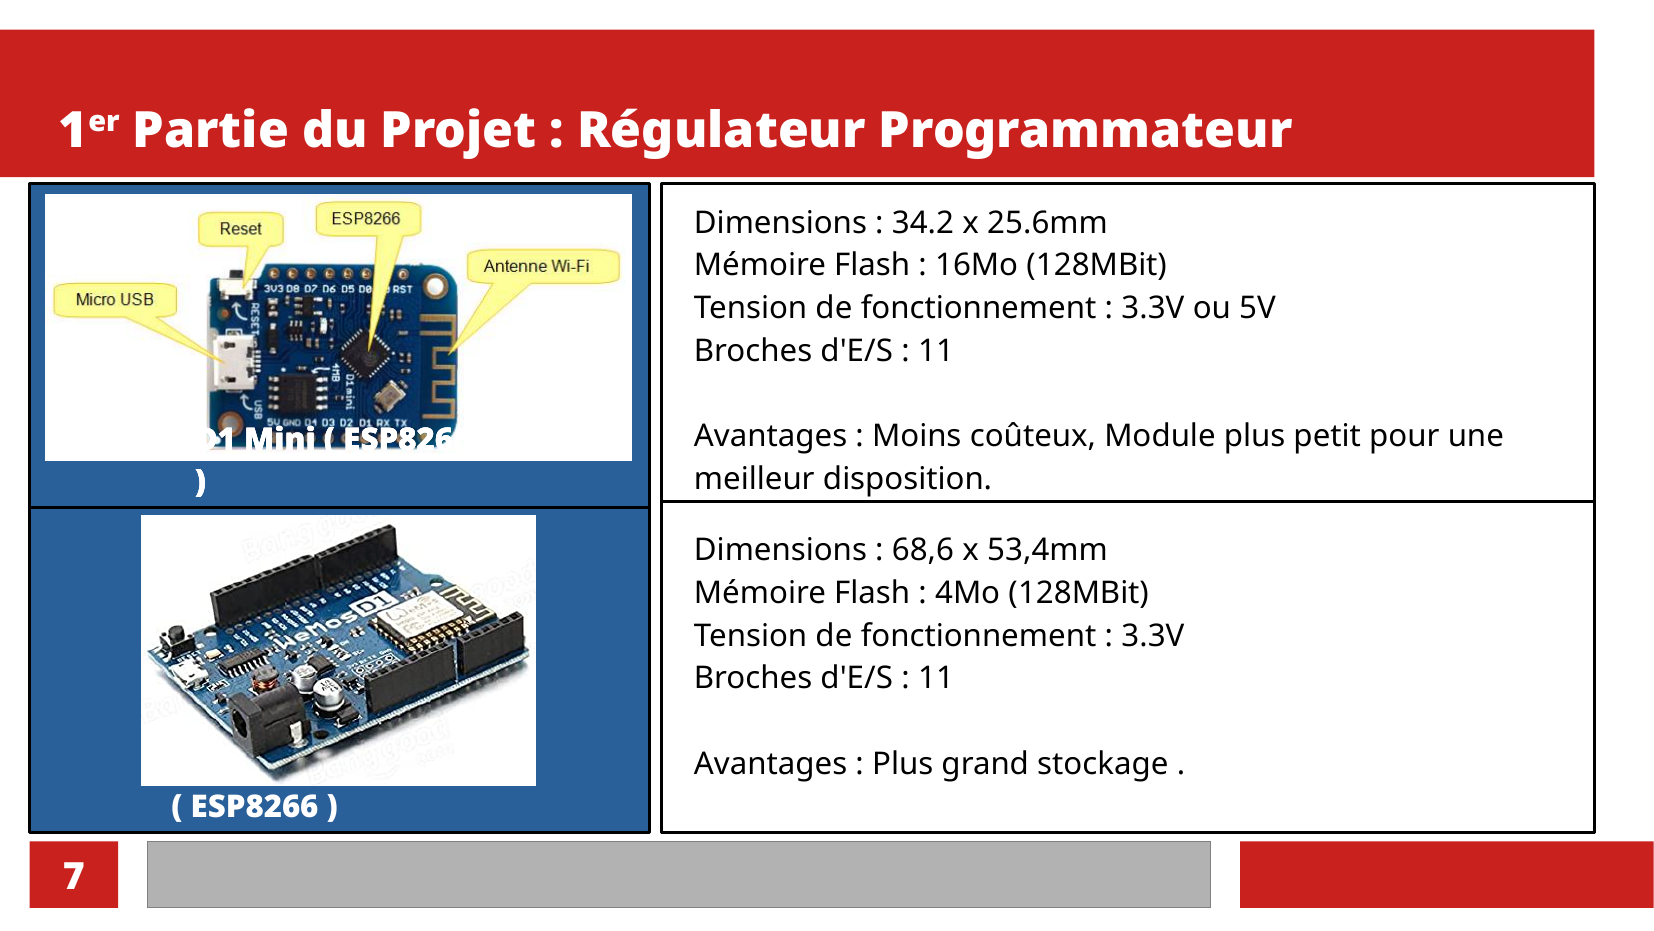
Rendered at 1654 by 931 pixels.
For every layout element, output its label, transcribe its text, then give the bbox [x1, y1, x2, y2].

picture [45, 194, 632, 461]
text_box Dimensions : 68,6 x 53,4mm Mémoire Flash : 4Mo (128MBit) Tension de fonctionnement : 3.3V Broches d'E/S : 11 Avantages : Plus grand stockage . [679, 519, 1565, 800]
title D1 Mini ( ESP8266 ) [194, 383, 473, 502]
title 1er Partie du Projet : Régulateur Programmateur [59, 44, 1595, 163]
text_box [661, 183, 1595, 833]
text_box Dimensions : 34.2 x 25.6mm Mémoire Flash : 16Mo (128MBit) Tension de fonctionnement : 3.3V ou 5V Broches d'E/S : 11 Avantages : Moins coûteux, Module plus petit pour une meilleur disposition. [679, 192, 1565, 482]
title Arduino UNO ( ESP8266 ) [171, 767, 538, 827]
picture [141, 515, 536, 786]
text_box [29, 183, 650, 833]
